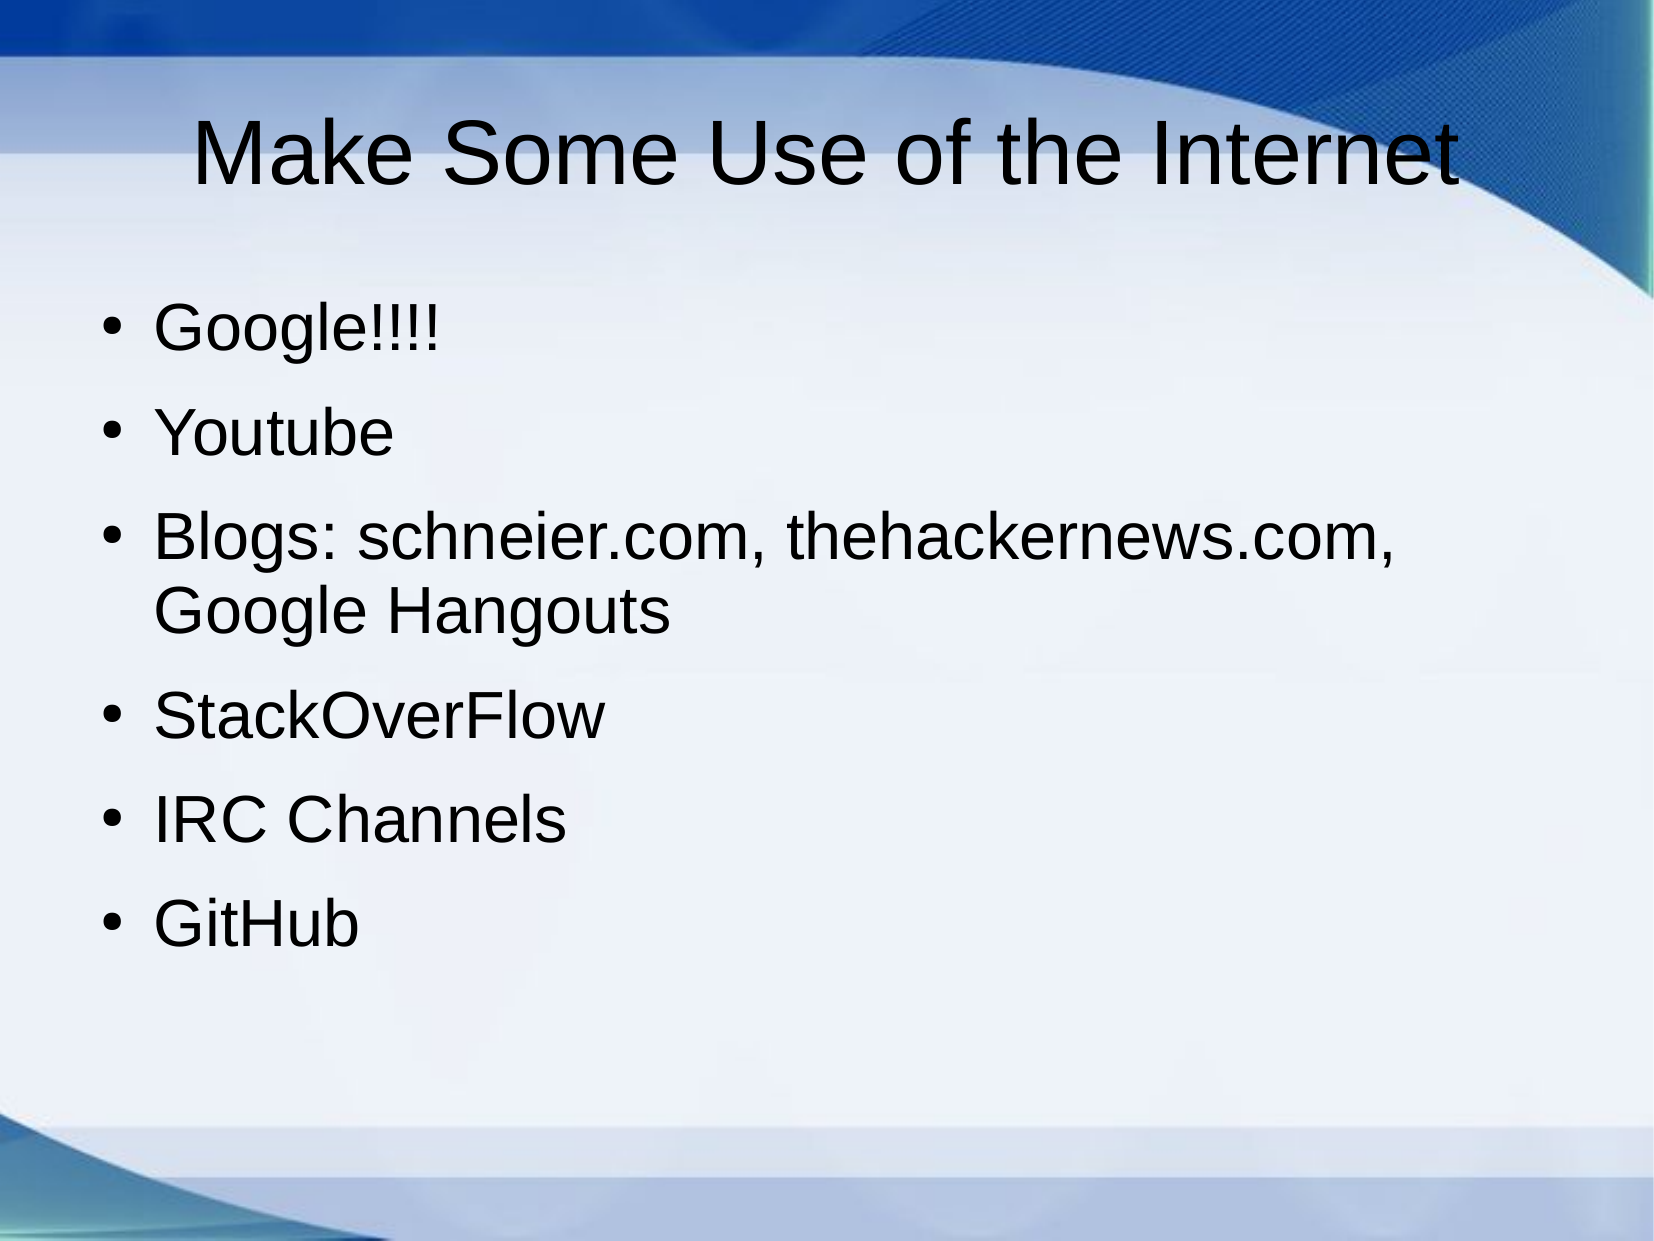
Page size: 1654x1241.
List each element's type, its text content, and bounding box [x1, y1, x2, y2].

picture [0, 0, 1654, 1241]
title Make Some Use of the Internet [82, 49, 1571, 257]
list Google!!!! Youtube Blogs: schneier.com, thehackernews.com, Google Hangouts StackOverFlow IRC Channels GitHub [82, 290, 1571, 1010]
